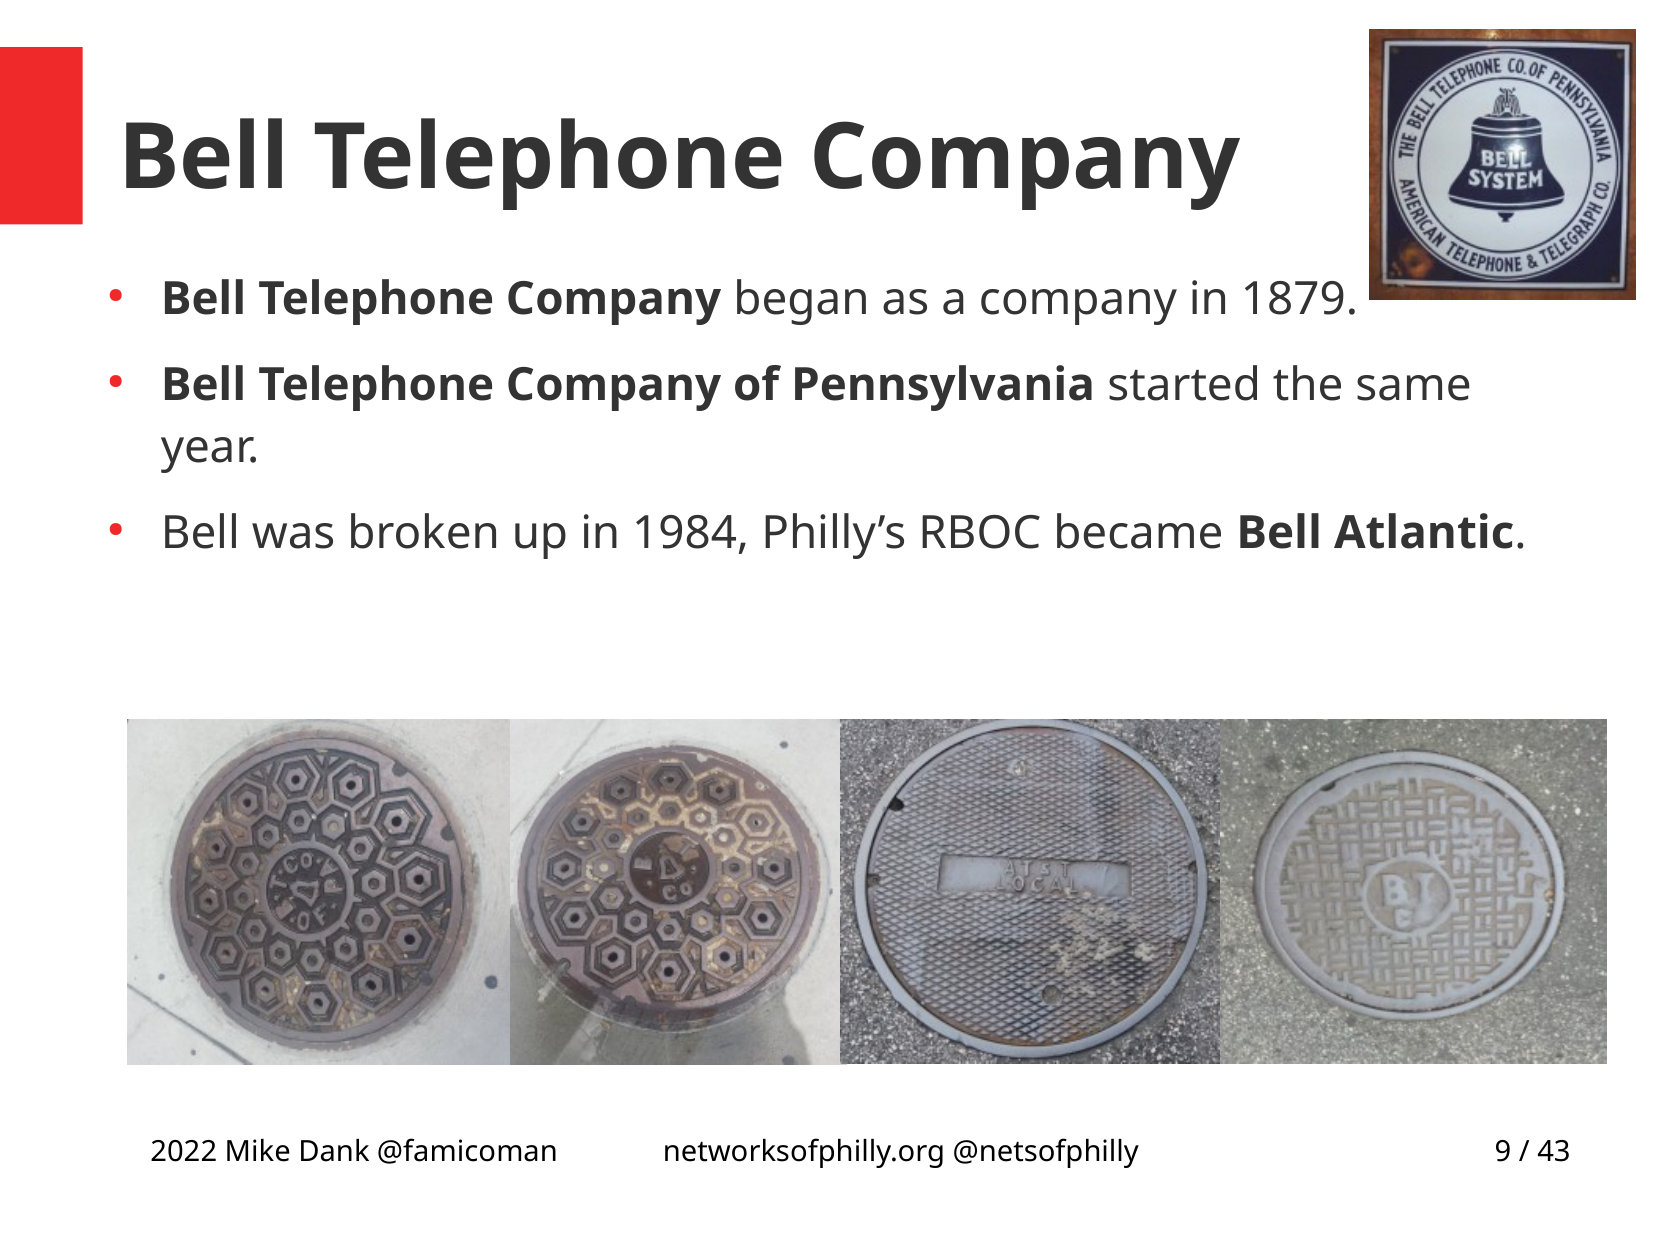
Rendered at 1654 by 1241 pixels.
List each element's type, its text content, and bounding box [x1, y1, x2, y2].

title Bell Telephone Company [118, 49, 1369, 257]
picture [1369, 29, 1636, 301]
picture [127, 719, 1607, 1066]
list Bell Telephone Company began as a company in 1879. Bell Telephone Company of Pennsylvania started the same year. Bell was broken up in 1984, Philly’s RBOC became Bell Atlantic. [90, 265, 1576, 986]
